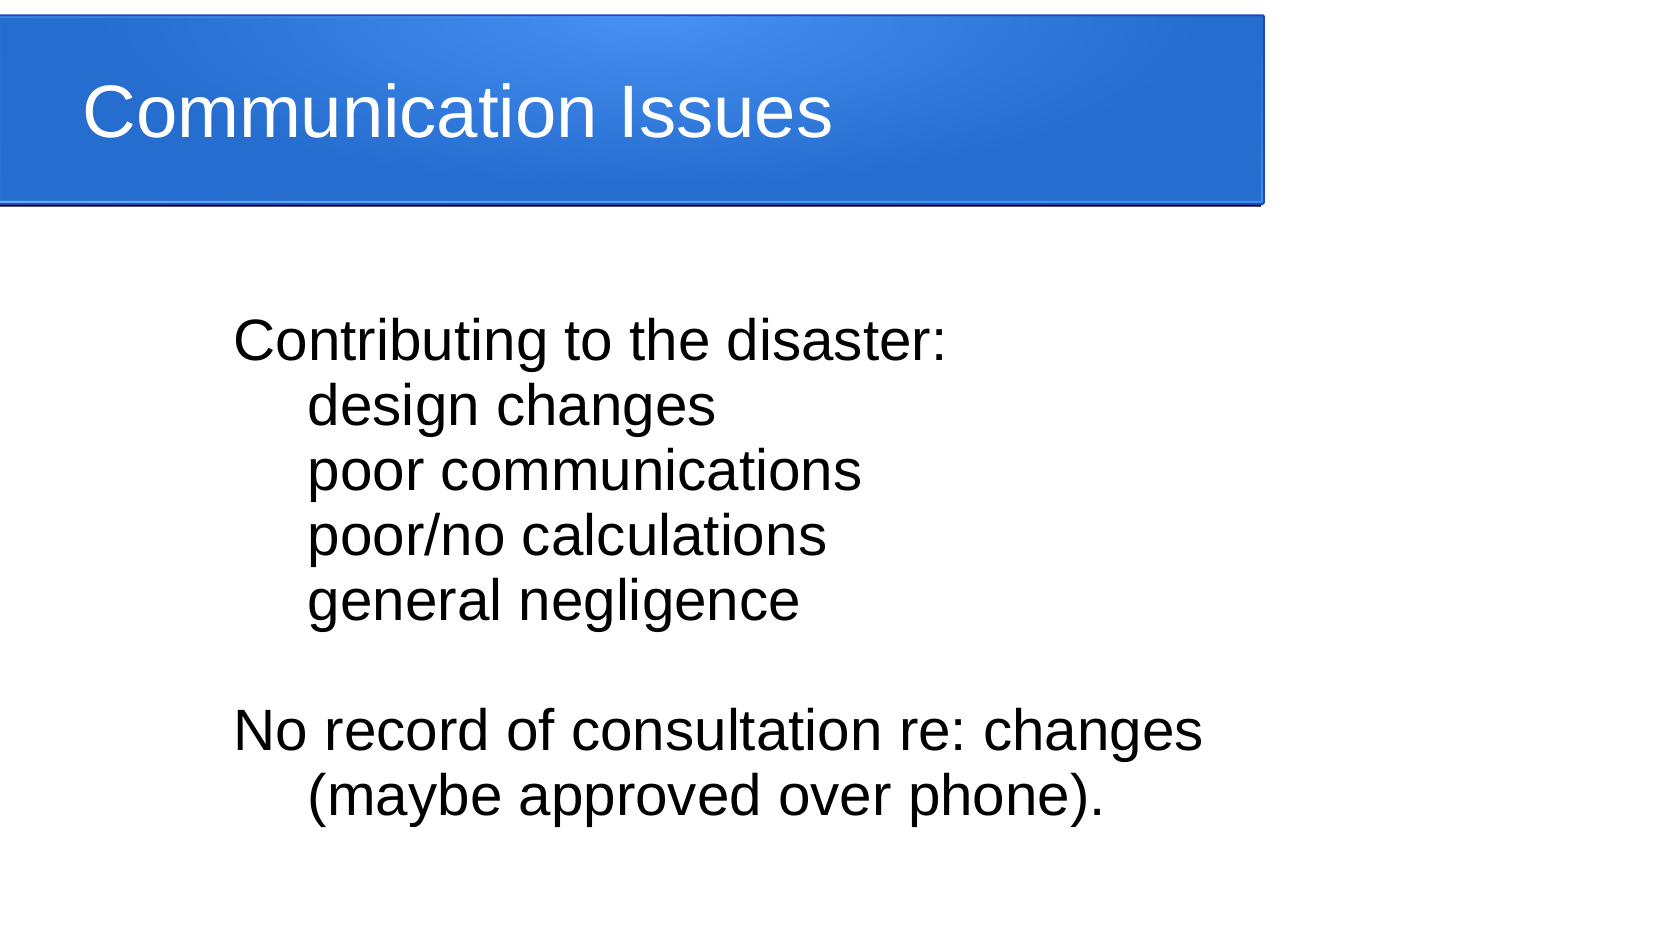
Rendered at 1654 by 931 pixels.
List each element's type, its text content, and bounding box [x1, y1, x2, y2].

title Communication Issues [82, 35, 1235, 189]
text_box Contributing to the disaster: design changes poor communications poor/no calculations general negligence No record of consultation re: changes (maybe approved over phone). [219, 300, 1546, 835]
